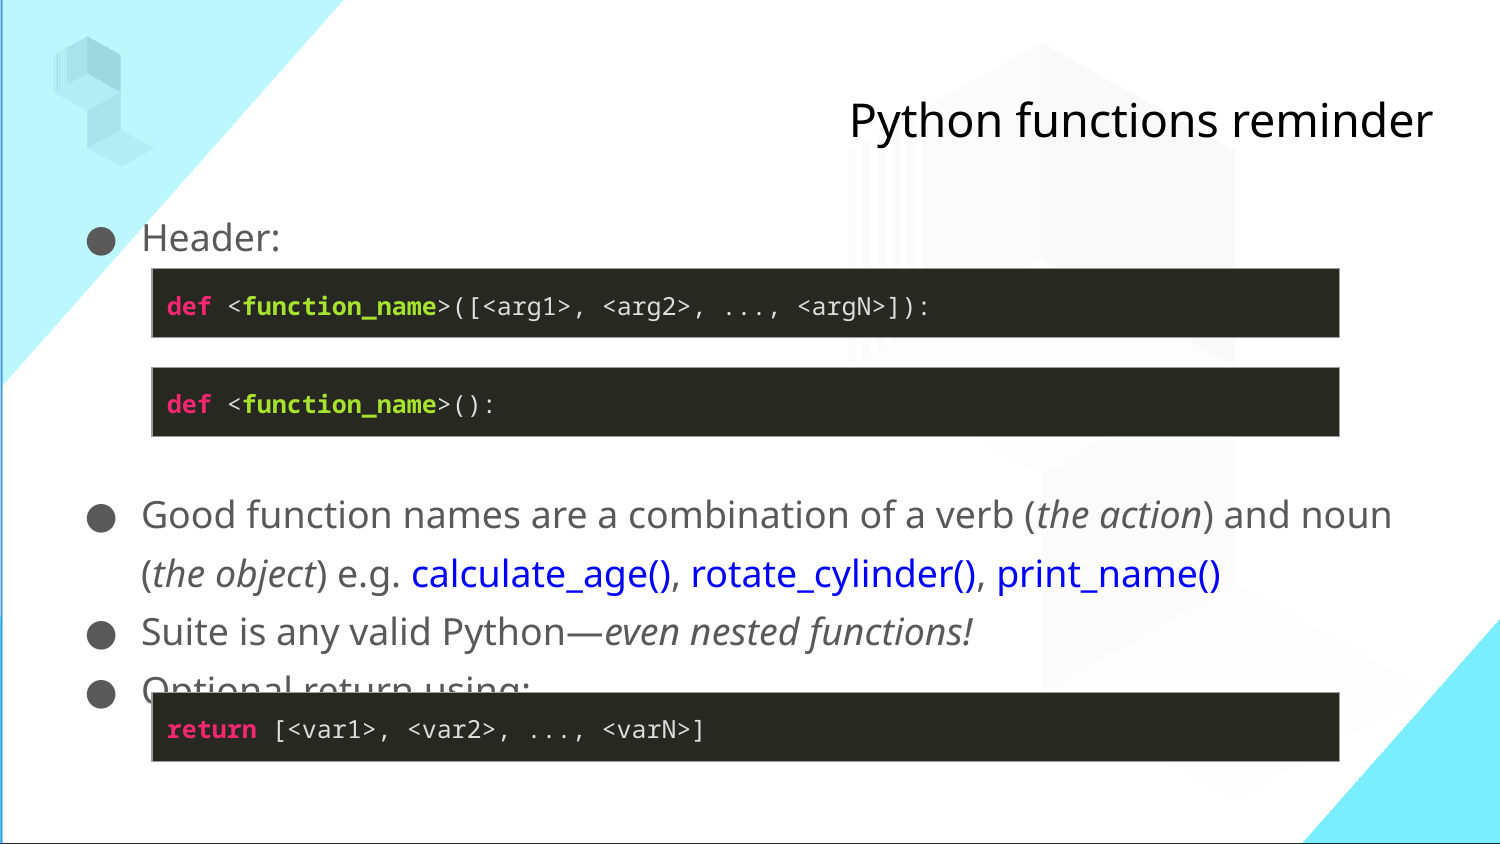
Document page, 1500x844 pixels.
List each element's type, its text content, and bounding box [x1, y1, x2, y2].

list Header: Good function names are a combination of a verb (the action) and noun (the object) e.g. calculate_age(), rotate_cylinder(), print_name() Suite is any valid Python—even nested functions! Optional return using: [51, 189, 1449, 750]
table_header return [<var1>, <var2>, ..., <varN>] [153, 693, 1339, 761]
table_header def <function_name>([<arg1>, <arg2>, ..., <argN>]): [153, 269, 1339, 337]
table_header def <function_name>(): [153, 368, 1339, 436]
title Python functions reminder [51, 72, 1449, 167]
picture [0, 0, 1500, 844]
